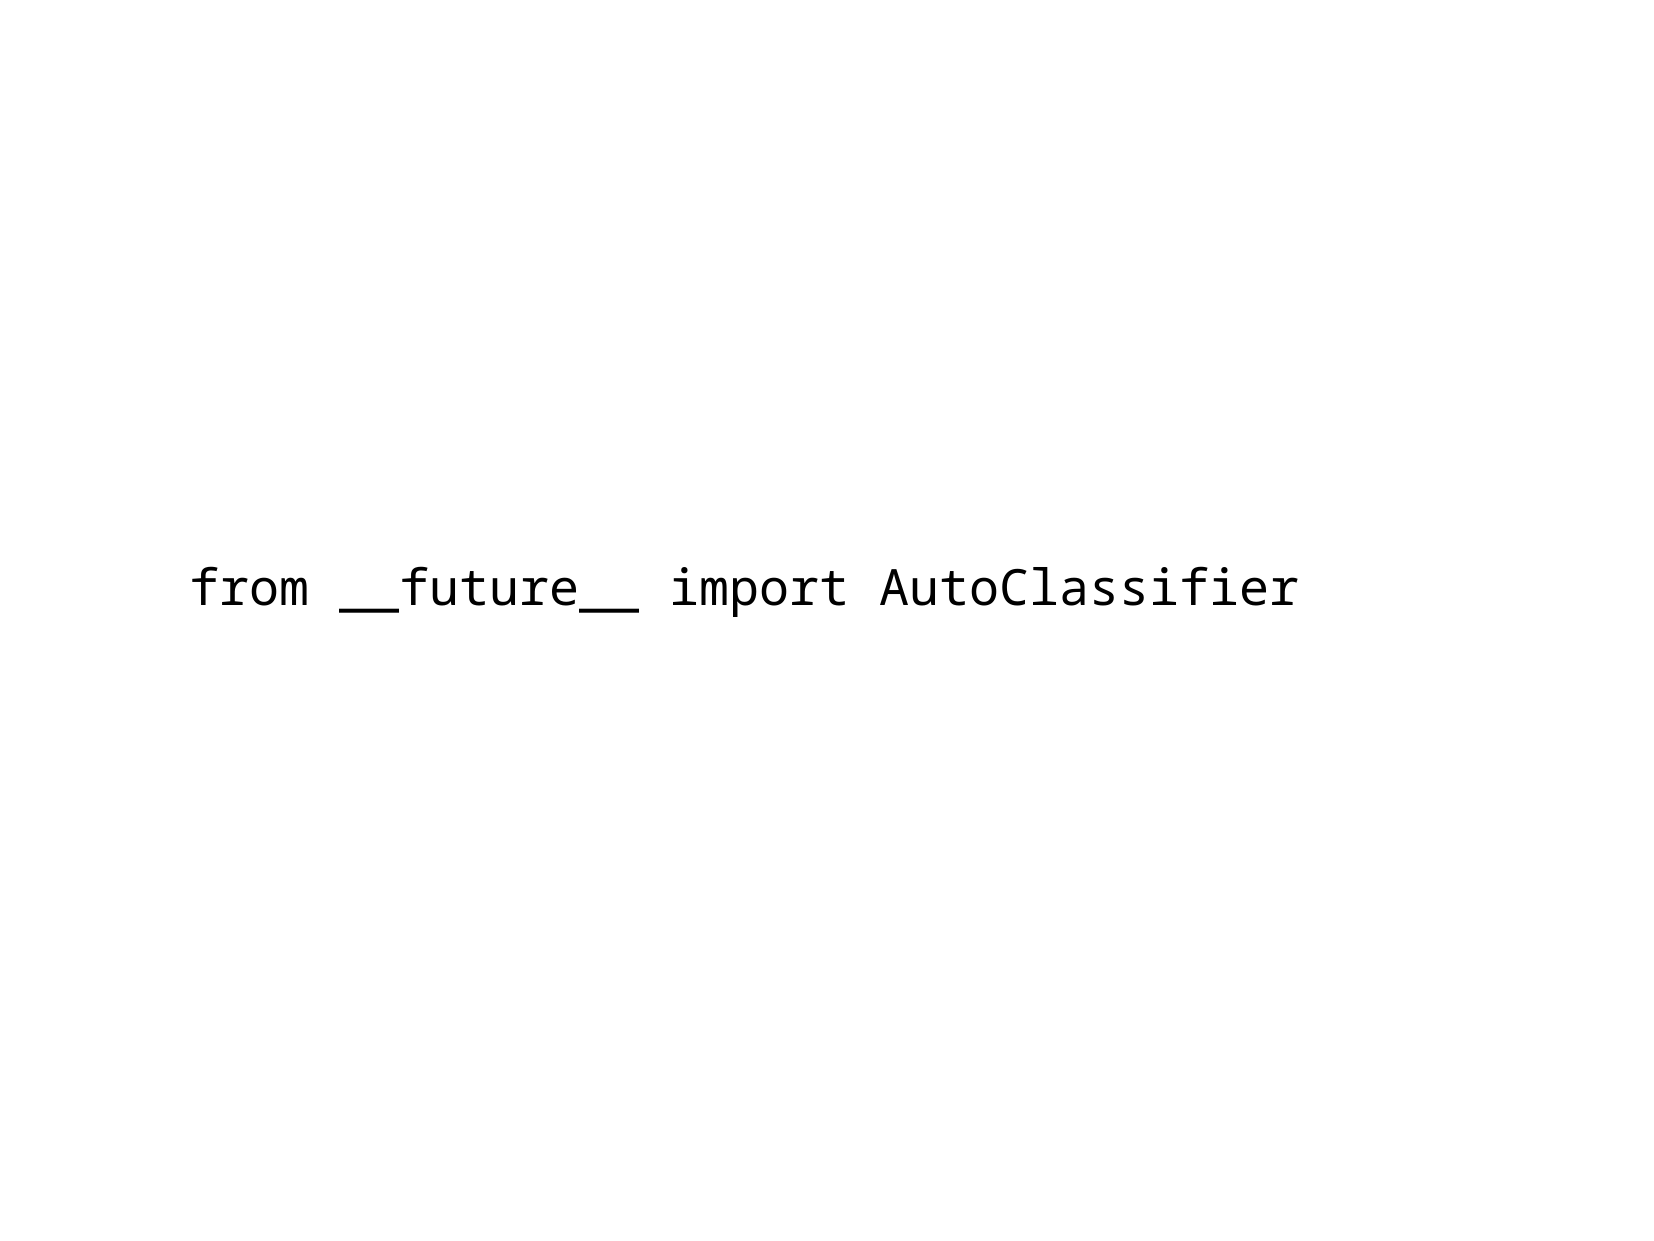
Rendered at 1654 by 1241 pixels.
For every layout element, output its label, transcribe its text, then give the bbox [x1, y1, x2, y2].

text_box from __future__ import AutoClassifier [174, 545, 1510, 646]
